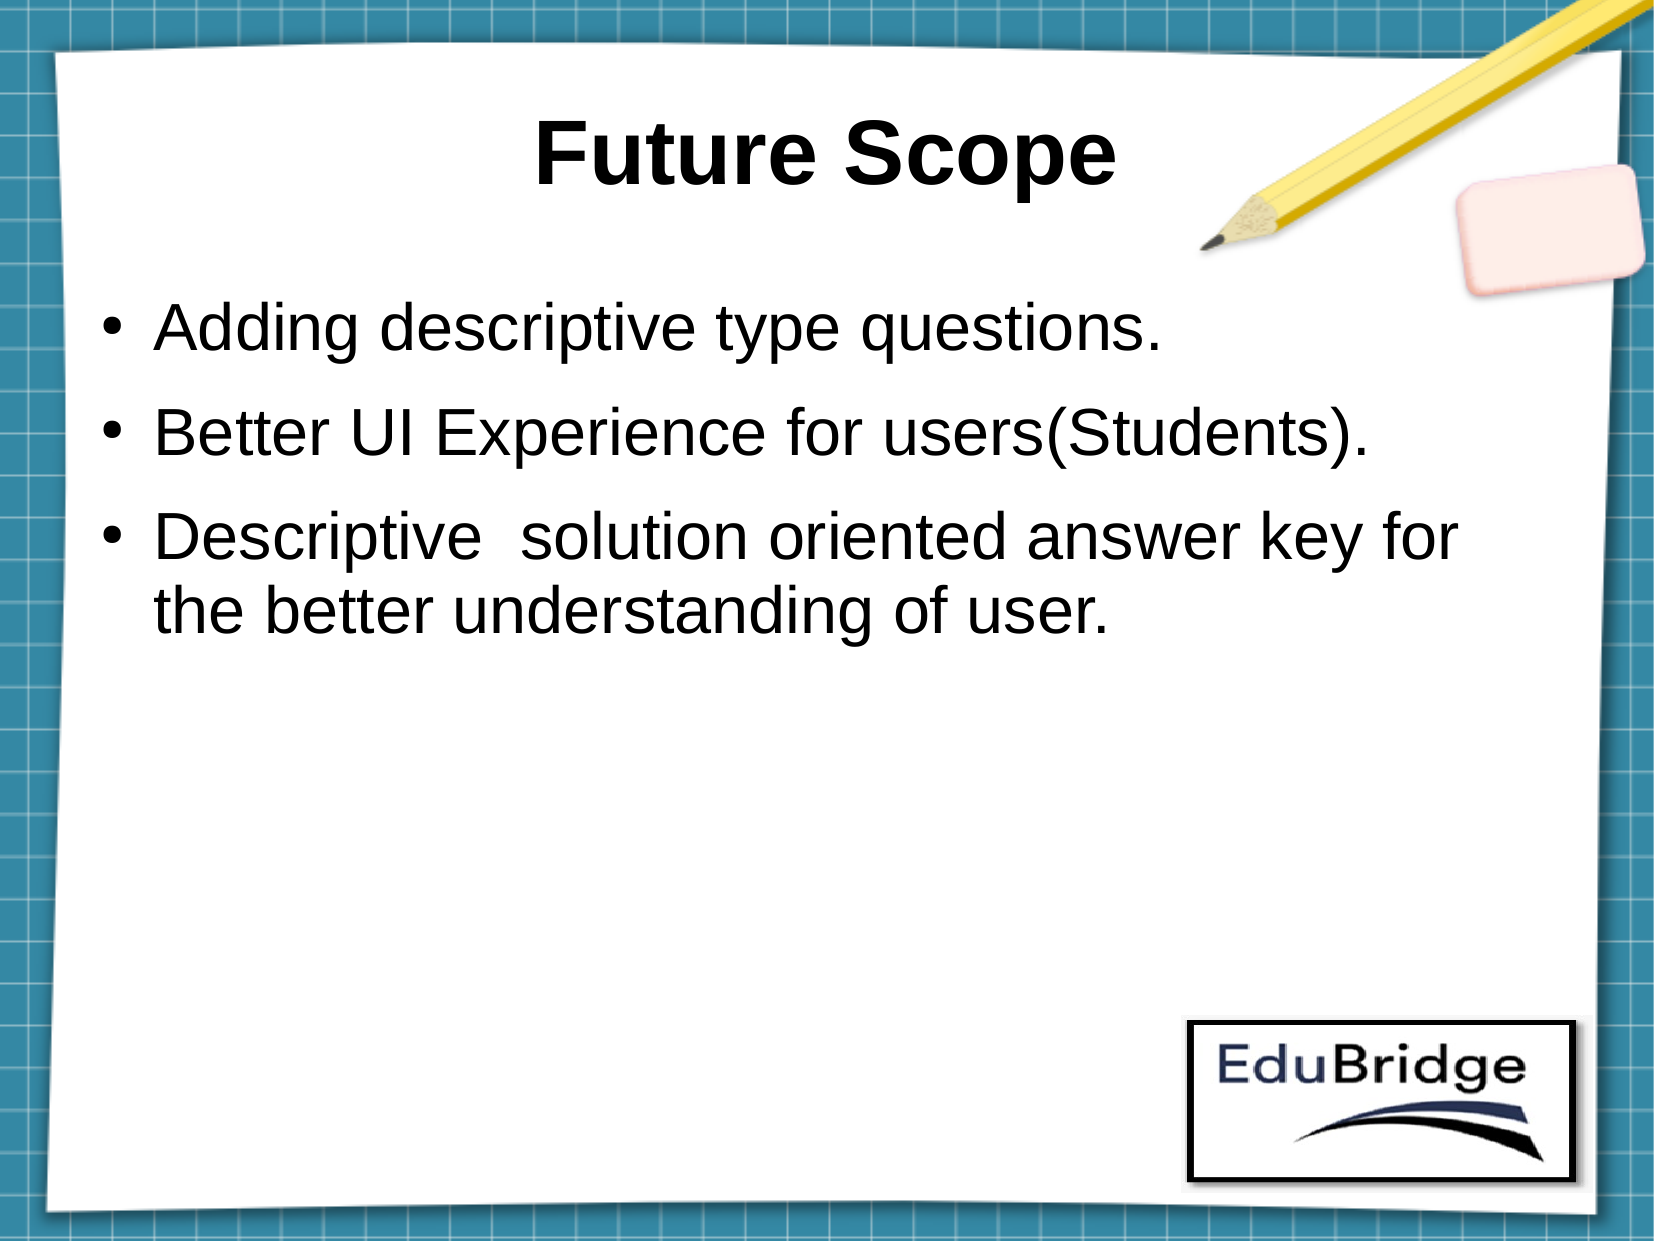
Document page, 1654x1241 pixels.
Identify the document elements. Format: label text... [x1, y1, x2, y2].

title Future Scope [82, 49, 1571, 257]
list Adding descriptive type questions. Better UI Experience for users(Students). Descriptive solution oriented answer key for the better understanding of user. [82, 290, 1571, 1010]
picture [0, 0, 1654, 1241]
